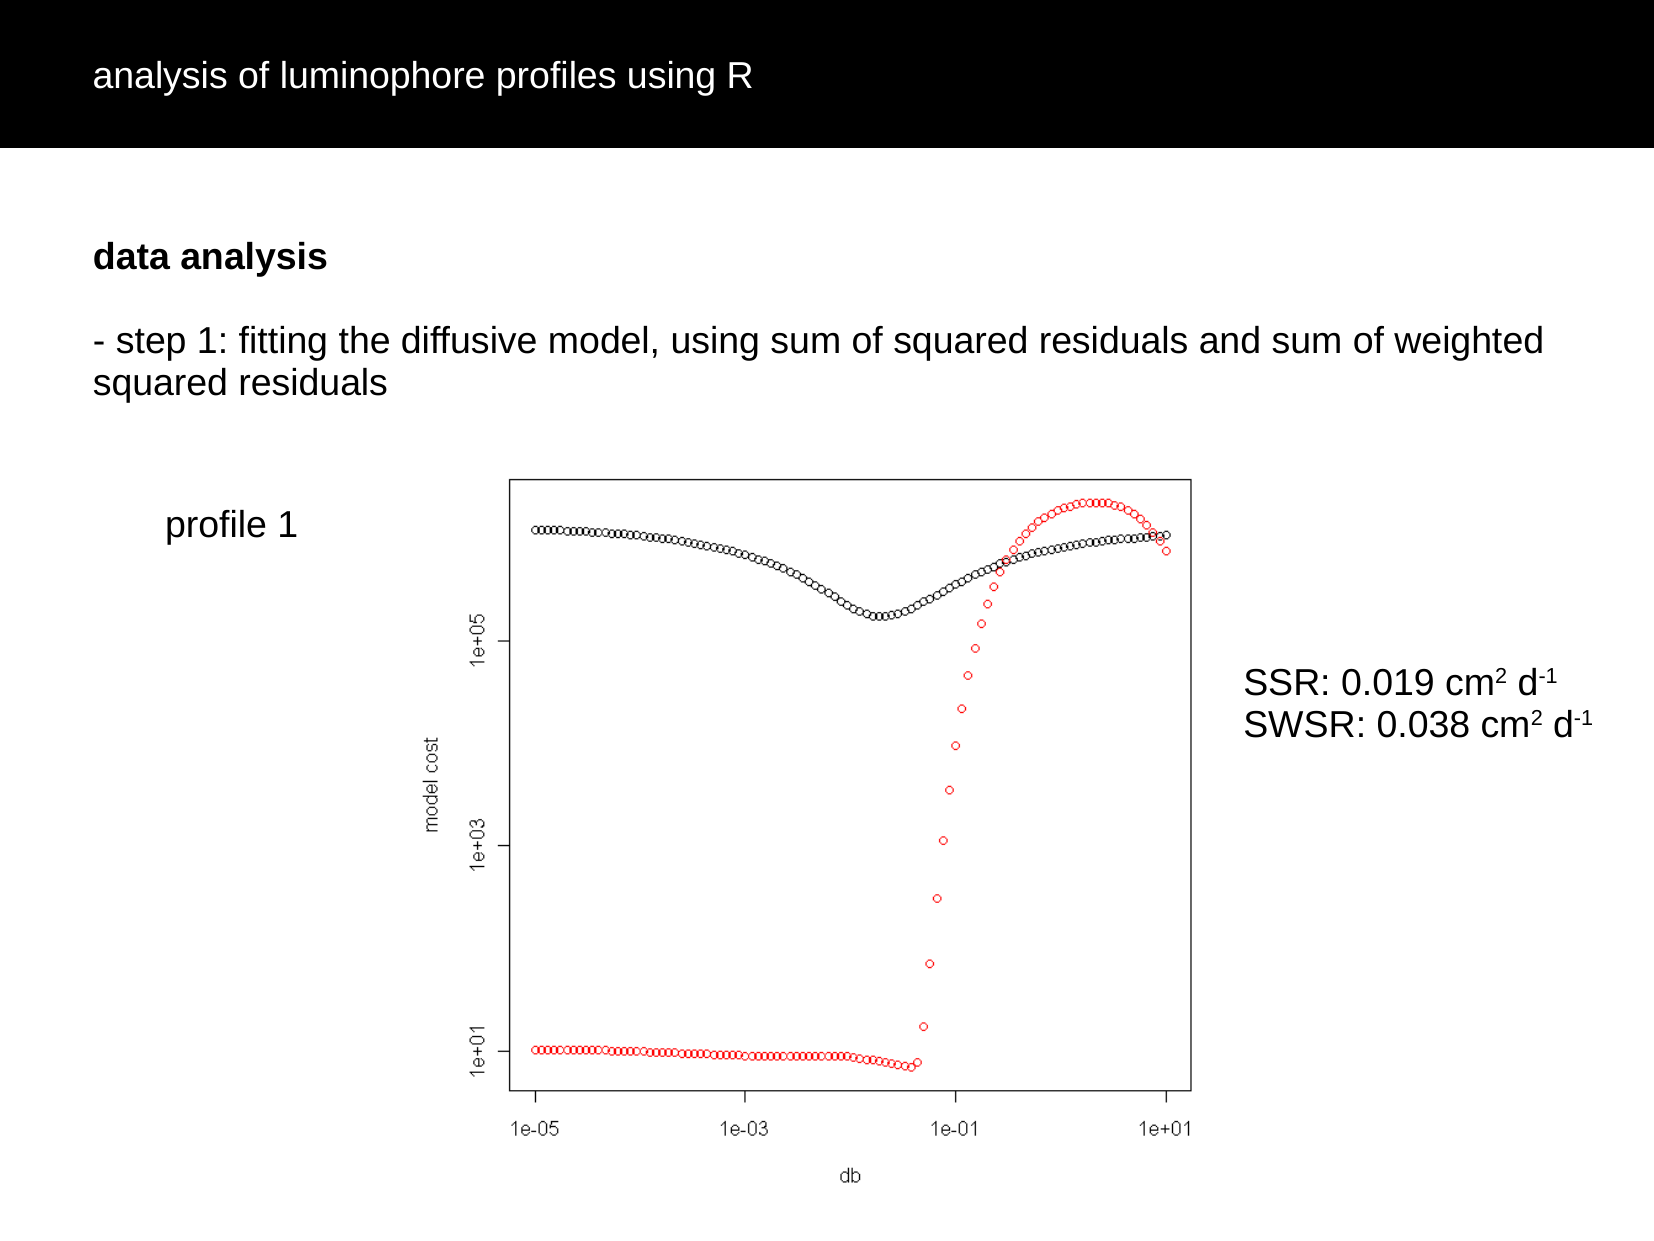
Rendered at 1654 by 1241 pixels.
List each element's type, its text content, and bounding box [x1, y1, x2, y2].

text_box profile 1 [150, 496, 313, 554]
picture [413, 383, 1241, 1211]
text_box [0, 0, 1654, 148]
text_box data analysis - step 1: fitting the diffusive model, using sum of squared residuals and sum of weighted squared residuals [78, 228, 1559, 455]
text_box SSR: 0.019 cm2 d-1 SWSR: 0.038 cm2 d-1 [1228, 654, 1609, 757]
text_box analysis of luminophore profiles using R [77, 46, 769, 104]
